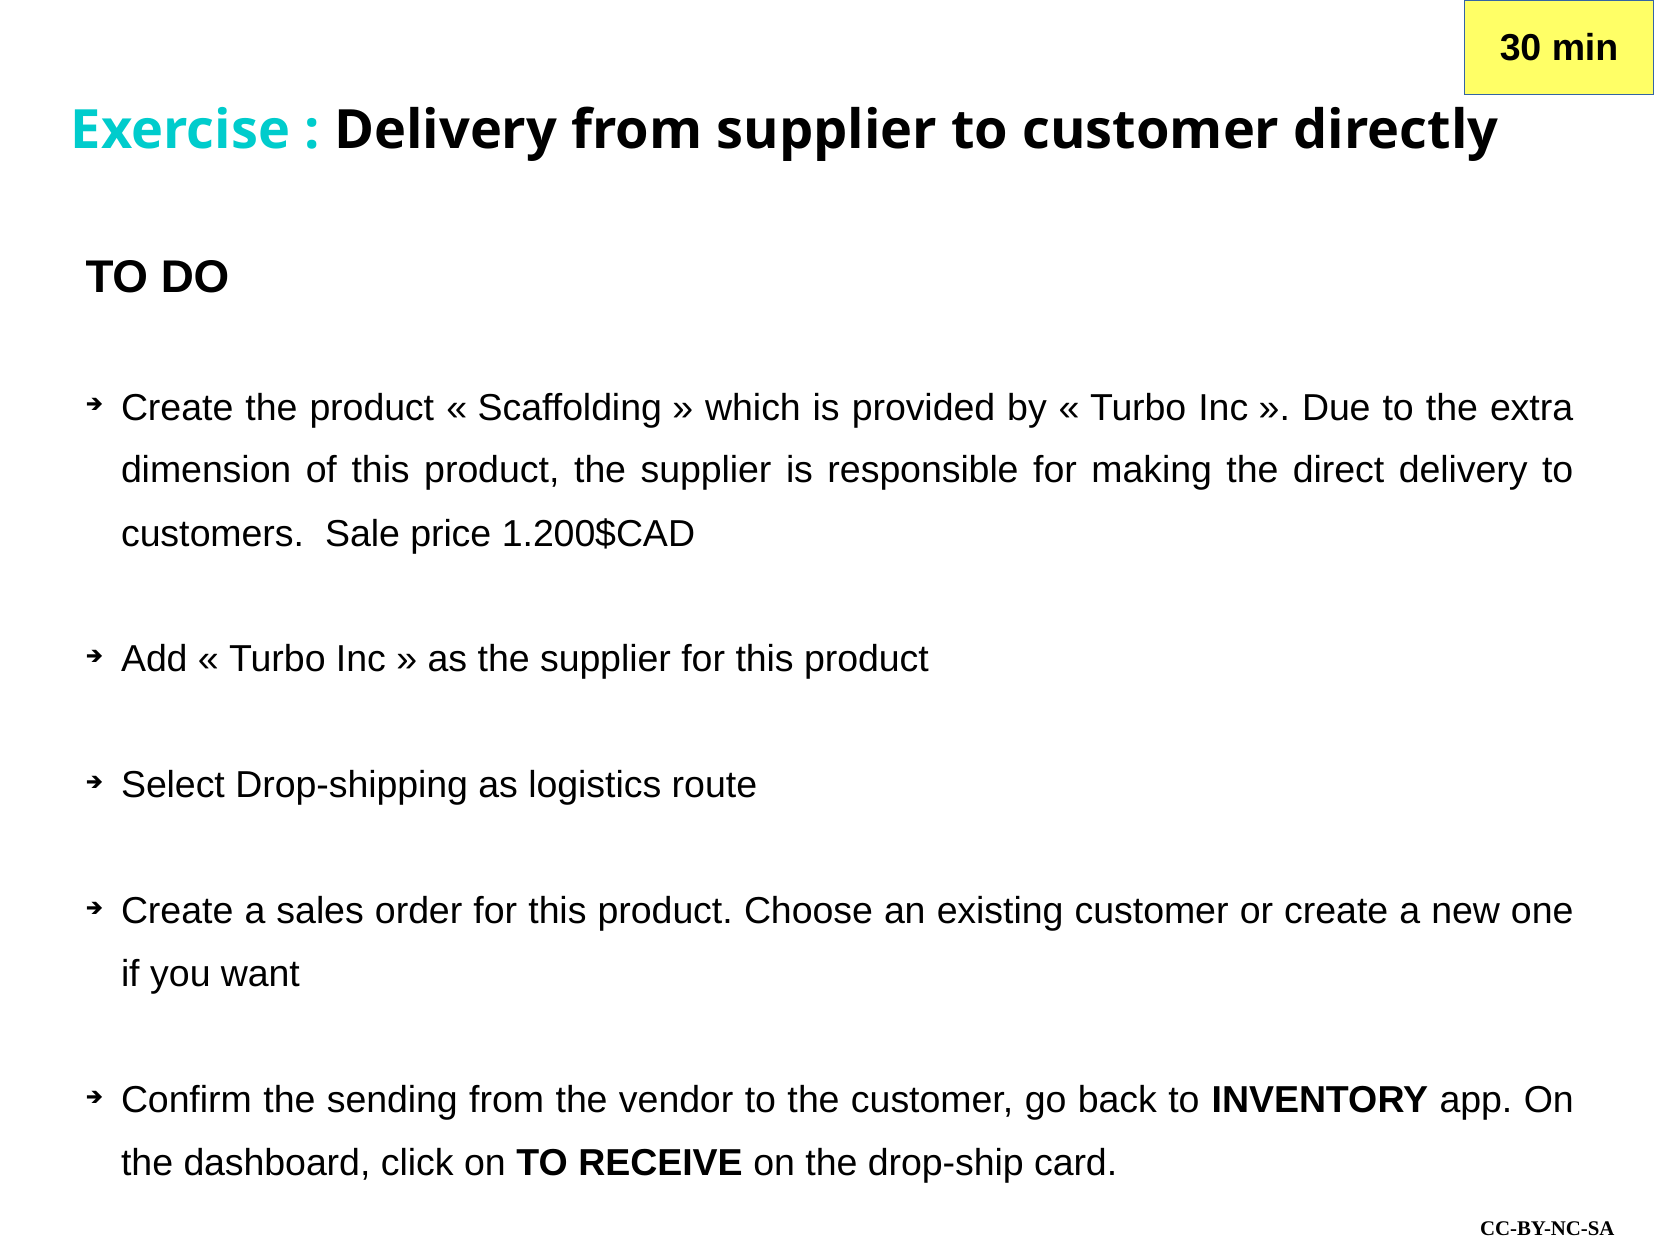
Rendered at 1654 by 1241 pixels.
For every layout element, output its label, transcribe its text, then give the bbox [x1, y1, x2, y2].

text_box 30 min [1464, 0, 1654, 95]
title Exercise : Delivery from supplier to customer directly [70, 23, 1560, 217]
text_box TO DO Create the product « Scaffolding » which is provided by « Turbo Inc ». Due to the extra dimension of this product, the supplier is responsible for making the direct delivery to customers. Sale price 1.200$CAD Add « Turbo Inc » as the supplier for this product Select Drop-shipping as logistics route Create a sales order for this product. Choose an existing customer or create a new one if you want Confirm the sending from the vendor to the customer, go back to INVENTORY app. On the dashboard, click on TO RECEIVE on the drop-ship card. [70, 217, 1589, 1241]
